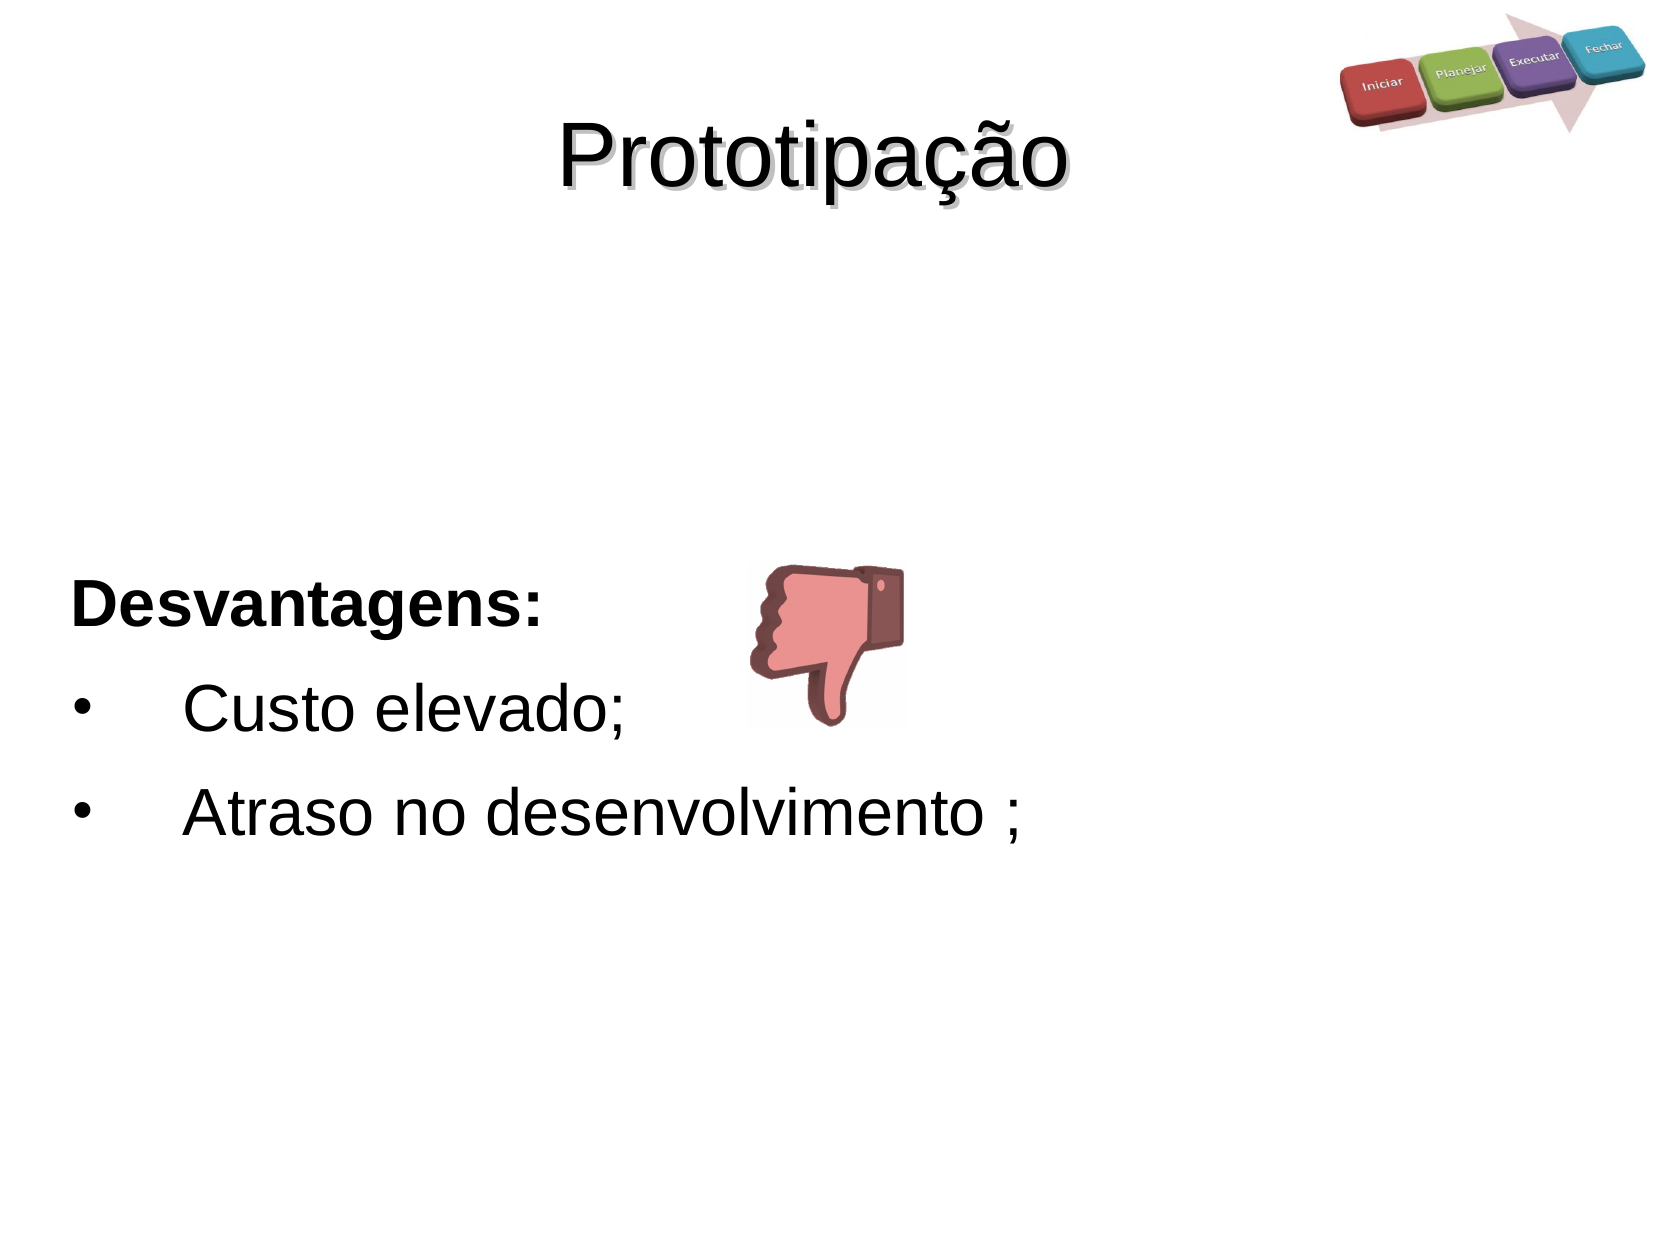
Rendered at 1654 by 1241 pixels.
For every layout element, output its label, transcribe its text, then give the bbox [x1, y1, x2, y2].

title Prototipação [82, 56, 1571, 249]
text_box Desvantagens: Custo elevado; Atraso no desenvolvimento ; [70, 253, 1619, 1164]
chart [1334, 13, 1647, 136]
chart [747, 560, 906, 729]
